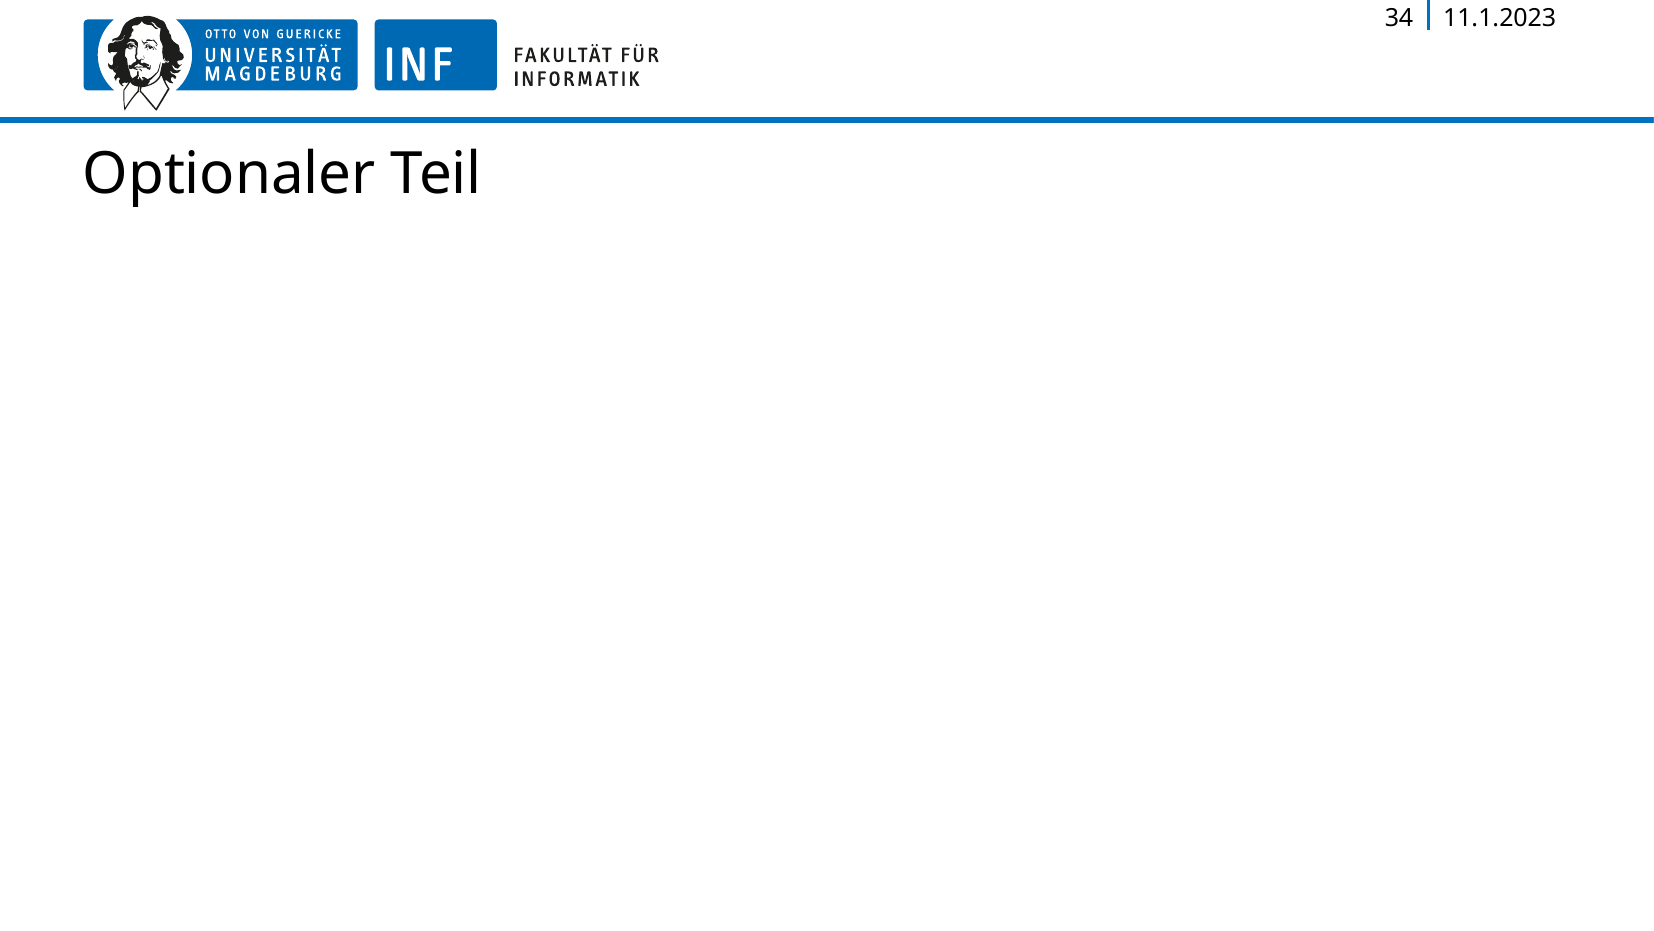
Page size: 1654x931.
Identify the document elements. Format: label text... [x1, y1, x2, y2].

title Optionaler Teil [82, 131, 1571, 211]
